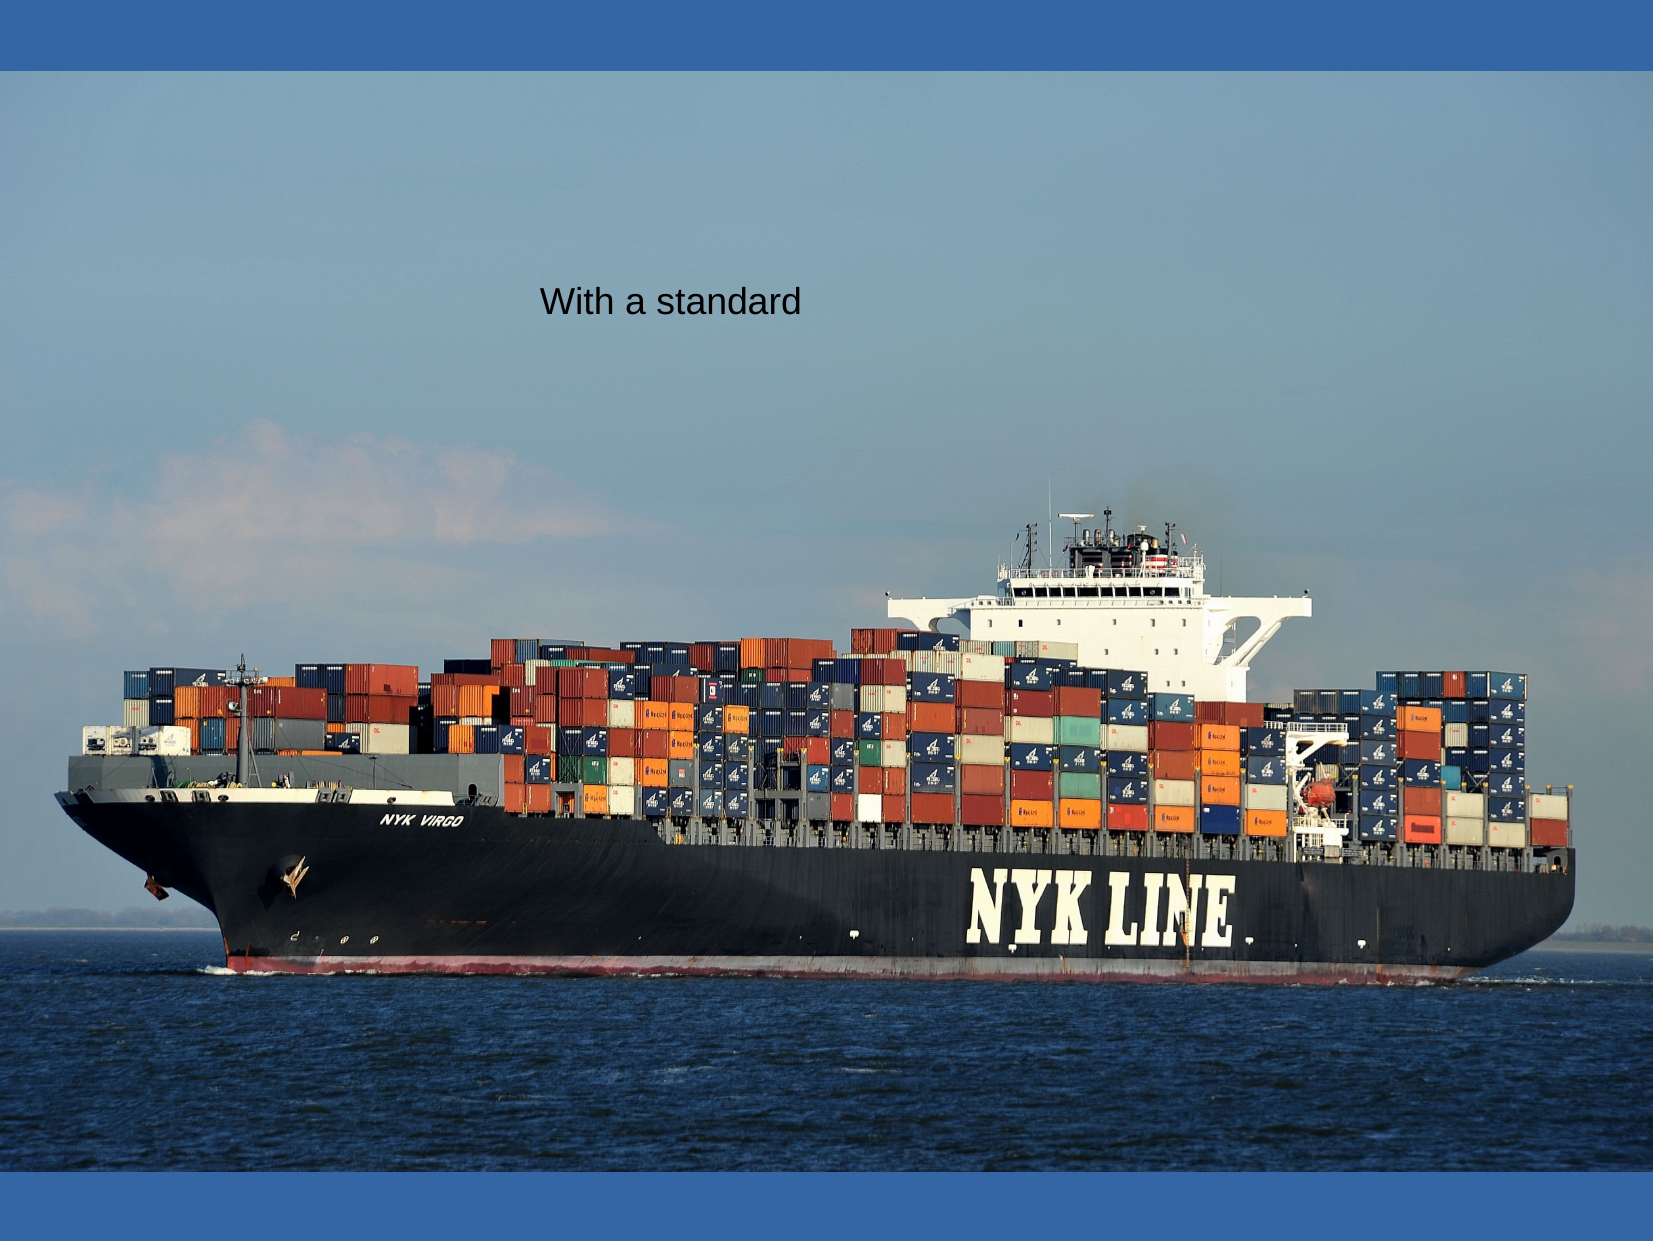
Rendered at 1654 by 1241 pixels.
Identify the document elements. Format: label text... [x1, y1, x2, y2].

text_box With a standard [524, 270, 817, 327]
picture [0, 71, 1653, 1172]
